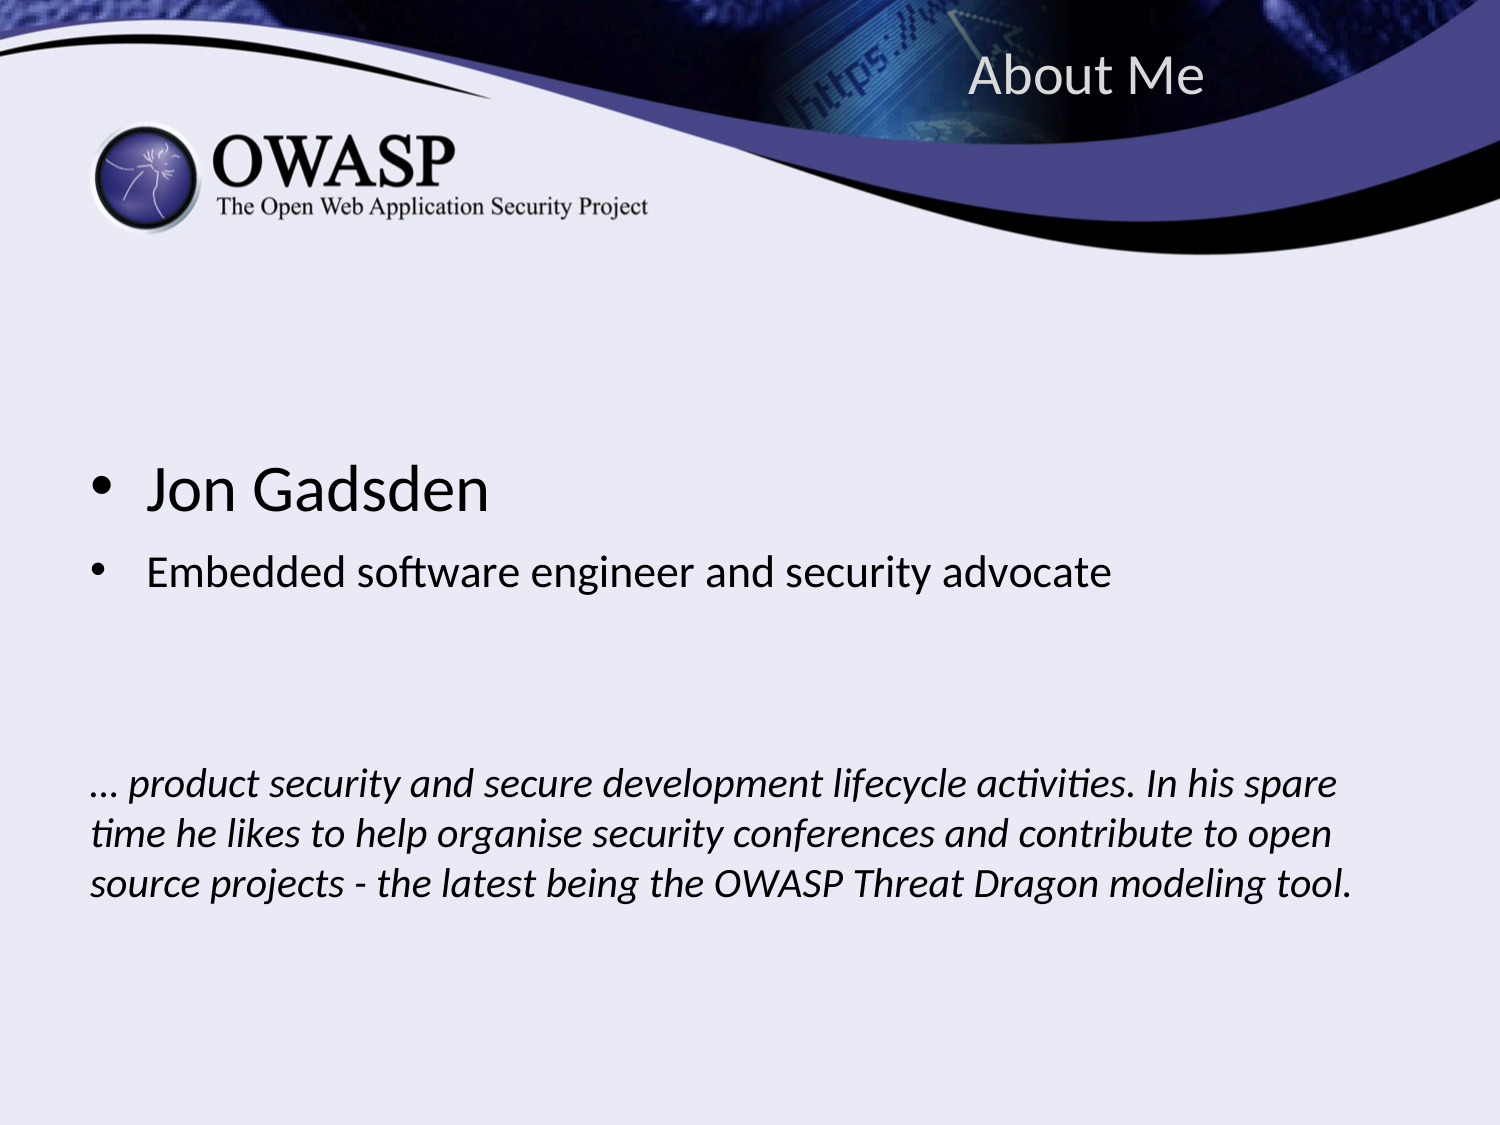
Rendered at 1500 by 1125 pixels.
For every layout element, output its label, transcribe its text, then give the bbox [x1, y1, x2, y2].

picture [0, 0, 1500, 1125]
title About Me [699, 12, 1476, 130]
list Jon Gadsden Embedded software engineer and security advocate … product security and secure development lifecycle activities. In his spare time he likes to help organise security conferences and contribute to open source projects - the latest being the OWASP Threat Dragon modeling tool. [75, 437, 1426, 1006]
